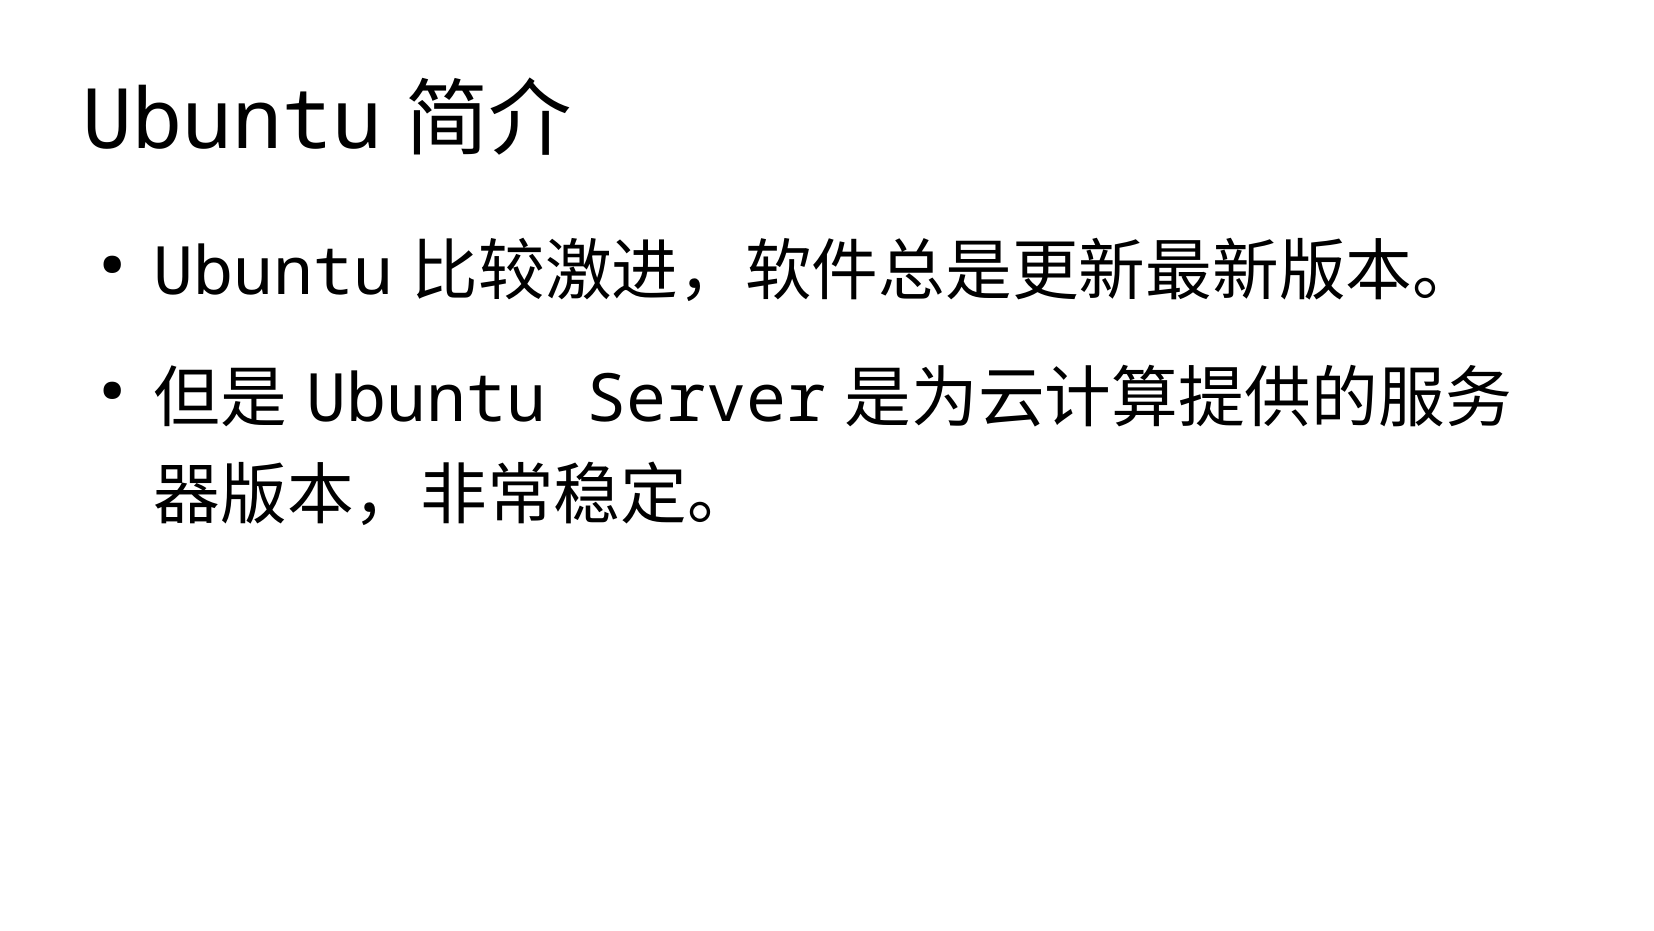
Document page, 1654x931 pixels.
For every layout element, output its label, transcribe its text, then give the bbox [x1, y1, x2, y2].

list Ubuntu比较激进，软件总是更新最新版本。 但是Ubuntu Server是为云计算提供的服务器版本，非常稳定。 [82, 217, 1571, 898]
title Ubuntu简介 [82, 37, 1571, 189]
